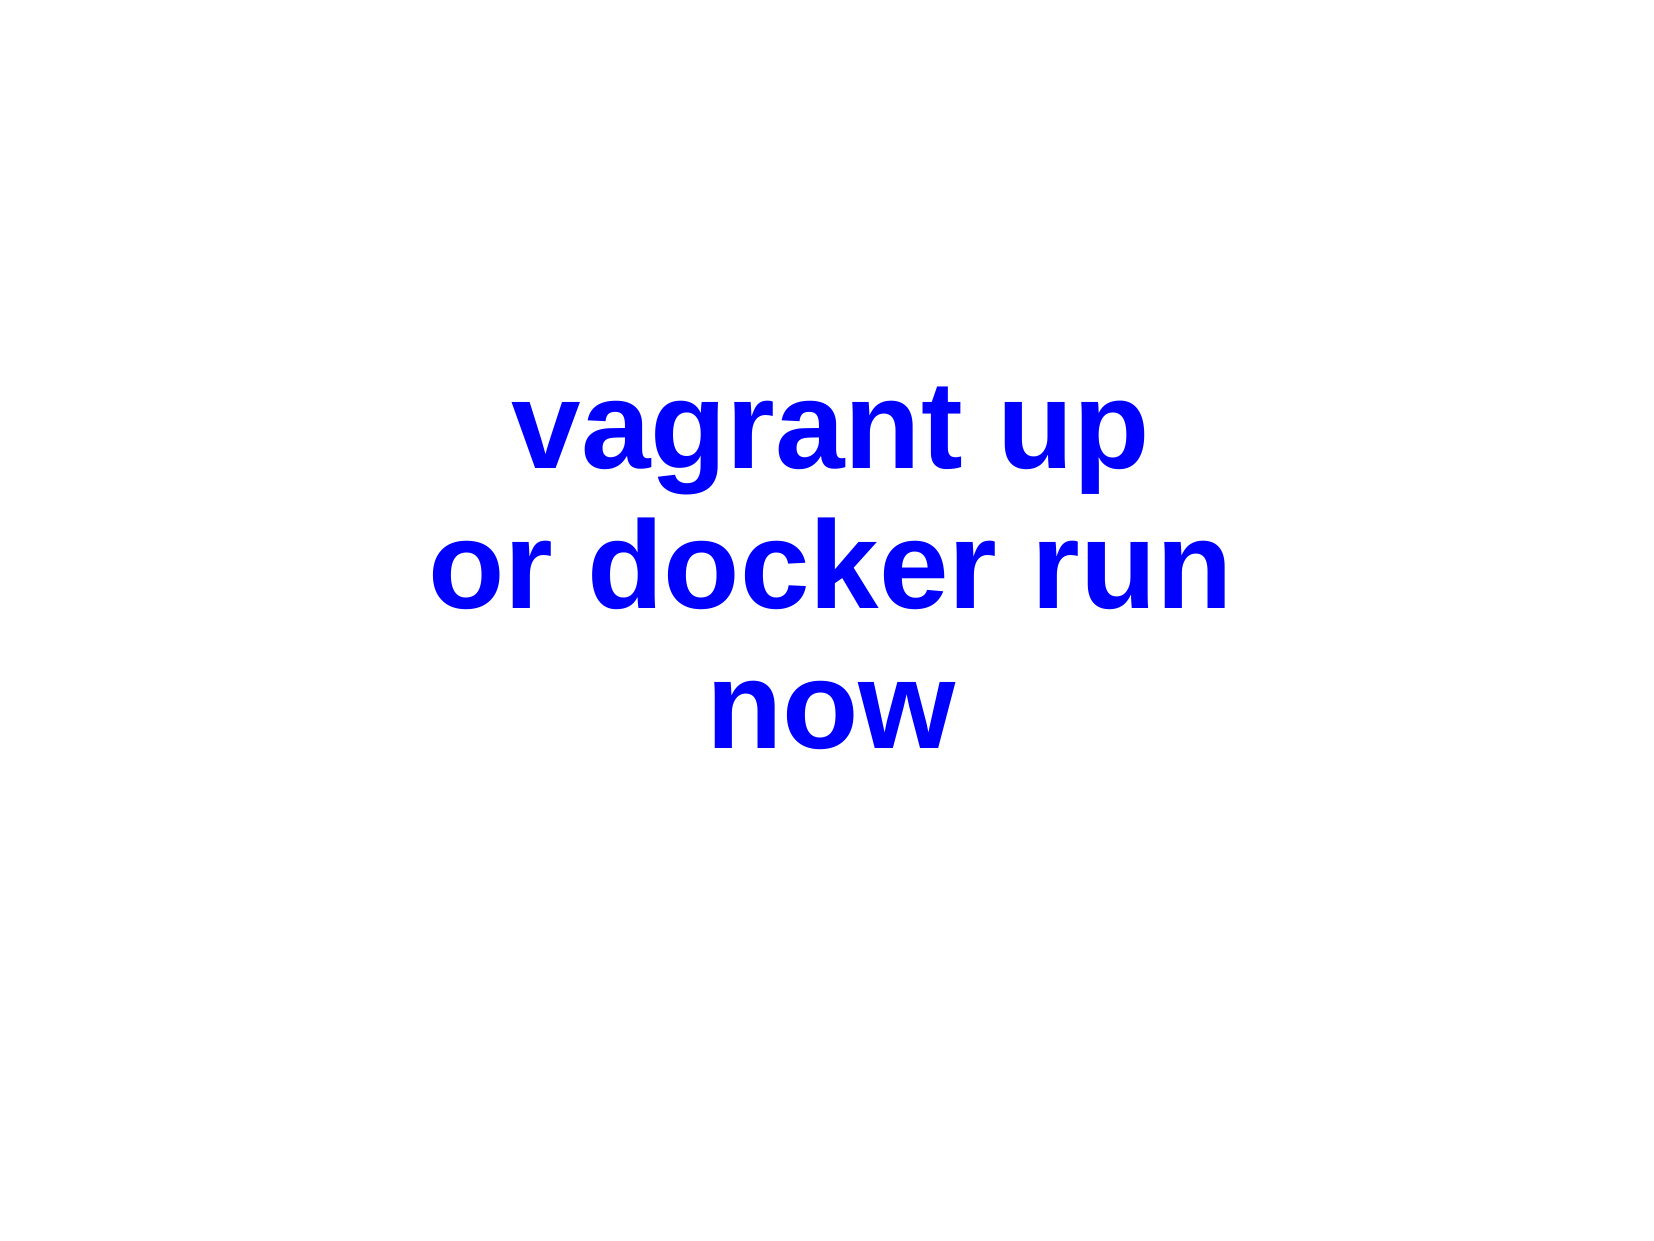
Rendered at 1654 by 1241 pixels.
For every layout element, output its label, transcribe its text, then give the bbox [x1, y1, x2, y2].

title vagrant up or docker run now [86, 355, 1576, 776]
